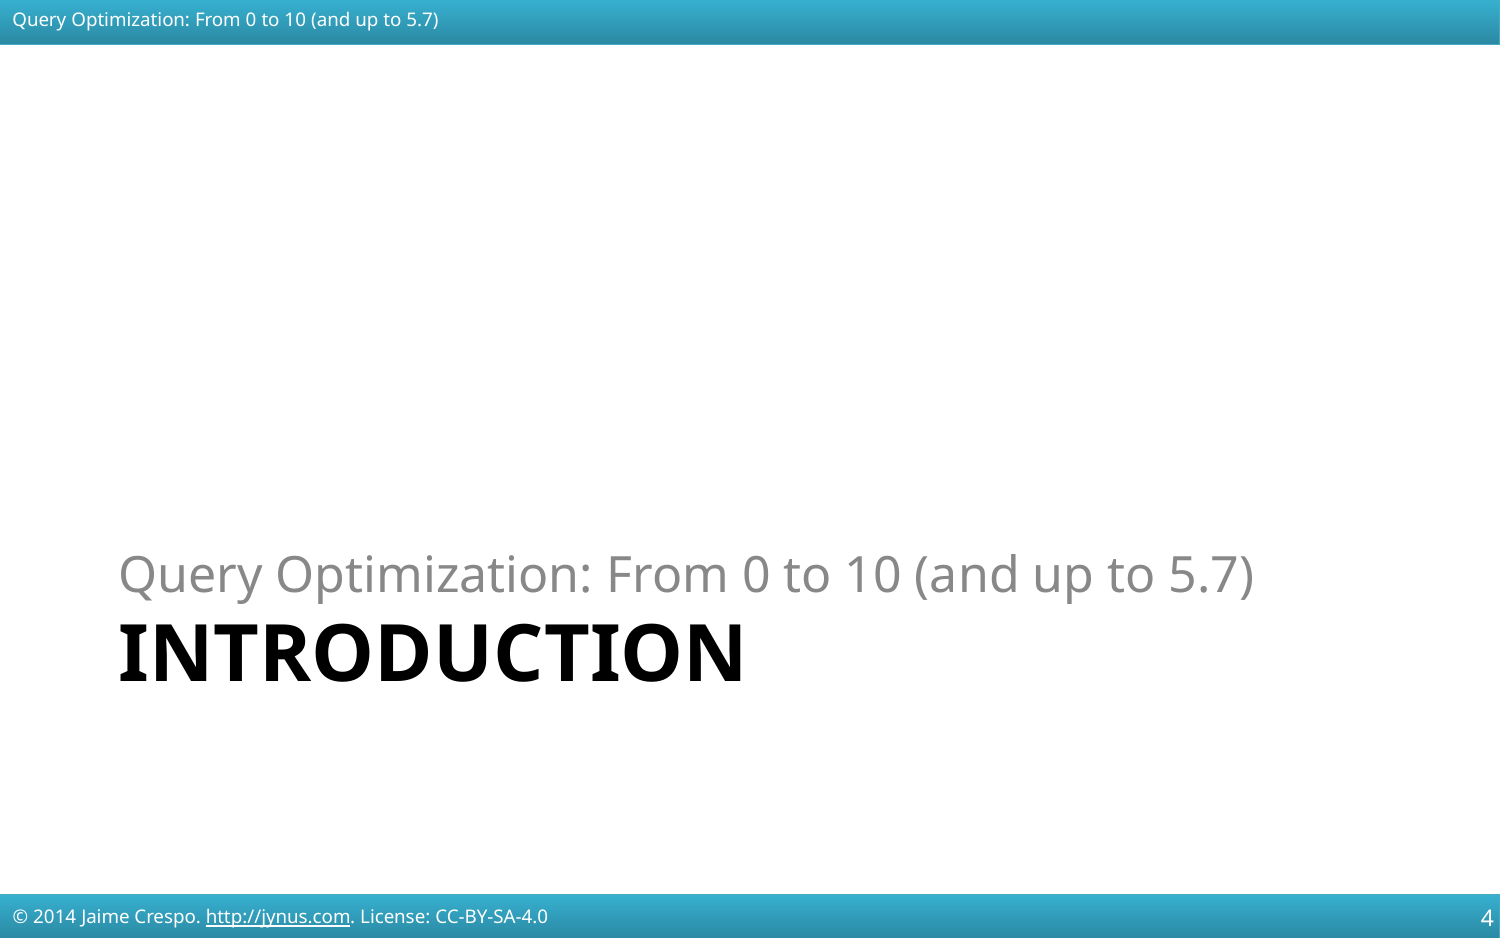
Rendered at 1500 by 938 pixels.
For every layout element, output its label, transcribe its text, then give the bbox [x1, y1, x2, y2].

title Introduction [118, 603, 1394, 938]
list Query Optimization: From 0 to 10 (and up to 5.7) [118, 162, 1446, 603]
slide_number [1389, 896, 1490, 935]
